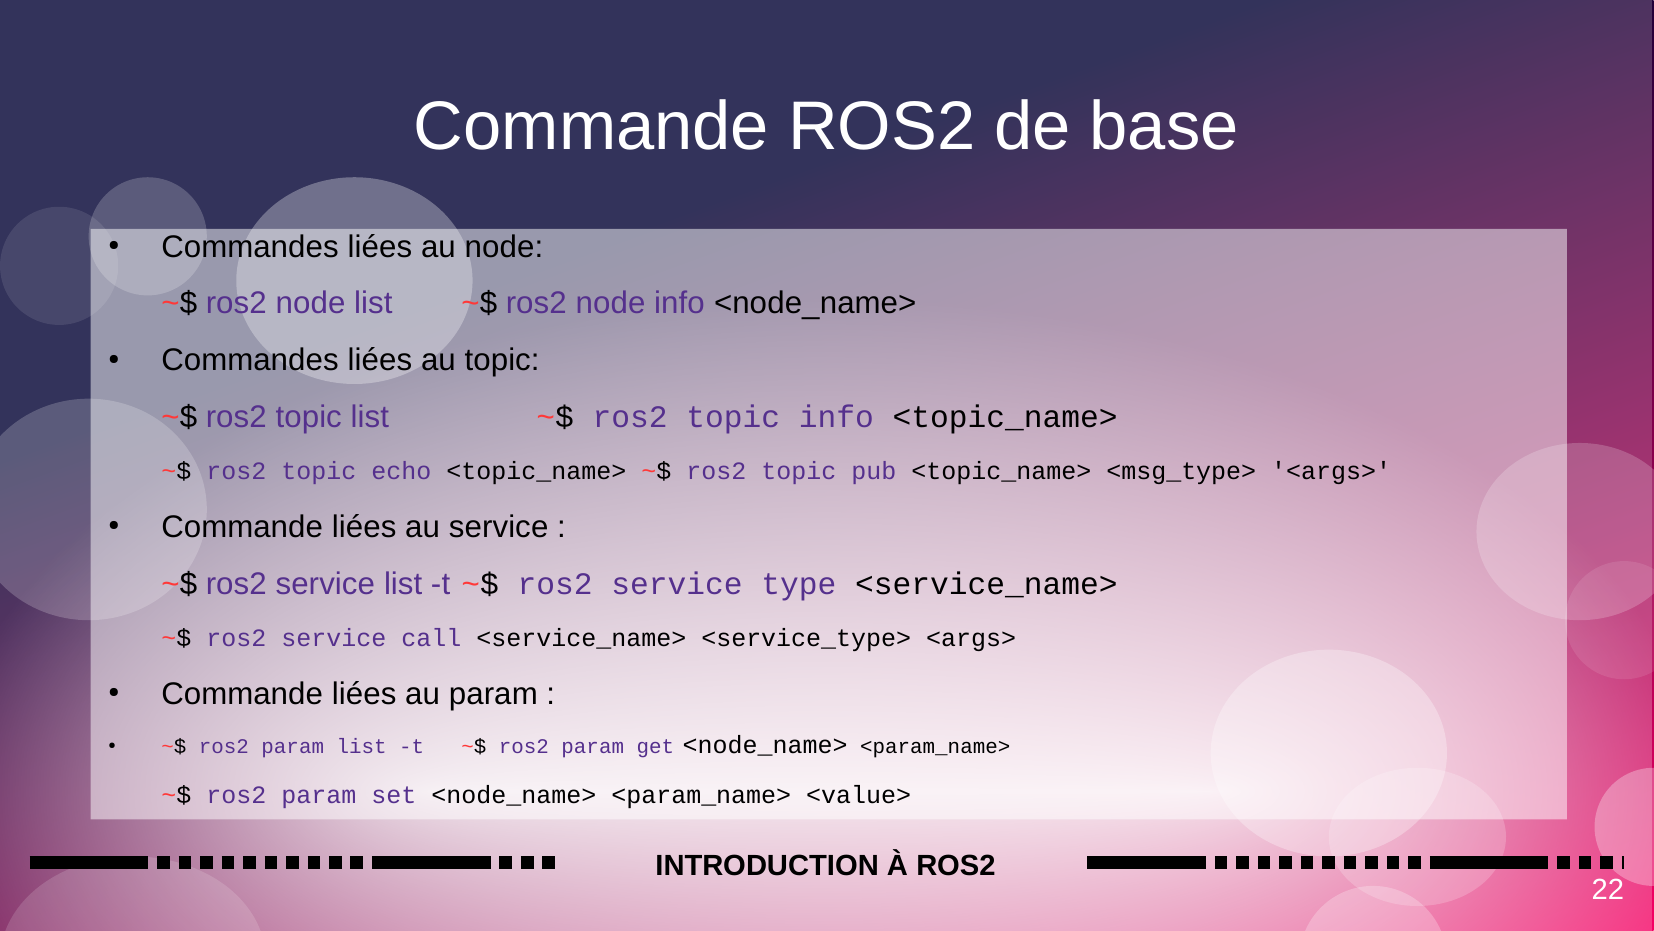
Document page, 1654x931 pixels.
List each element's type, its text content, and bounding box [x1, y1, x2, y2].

title Commande ROS2 de base [88, 44, 1565, 207]
list Commandes liées au node: ~$ ros2 node list ~$ ros2 node info <node_name> Commandes liées au topic: ~$ ros2 topic list ~$ ros2 topic info <topic_name> ~$ ros2 topic echo <topic_name> ~$ ros2 topic pub <topic_name> <msg_type> '<args>' Commande liées au service : ~$ ros2 service list -t ~$ ros2 service type <service_name> ~$ ros2 service call <service_name> <service_type> <args> Commande liées au param : ~$ ros2 param list -t ~$ ros2 param get <node_name> <param_name> ~$ ros2 param set <node_name> <param_name> <value> [90, 228, 1567, 820]
